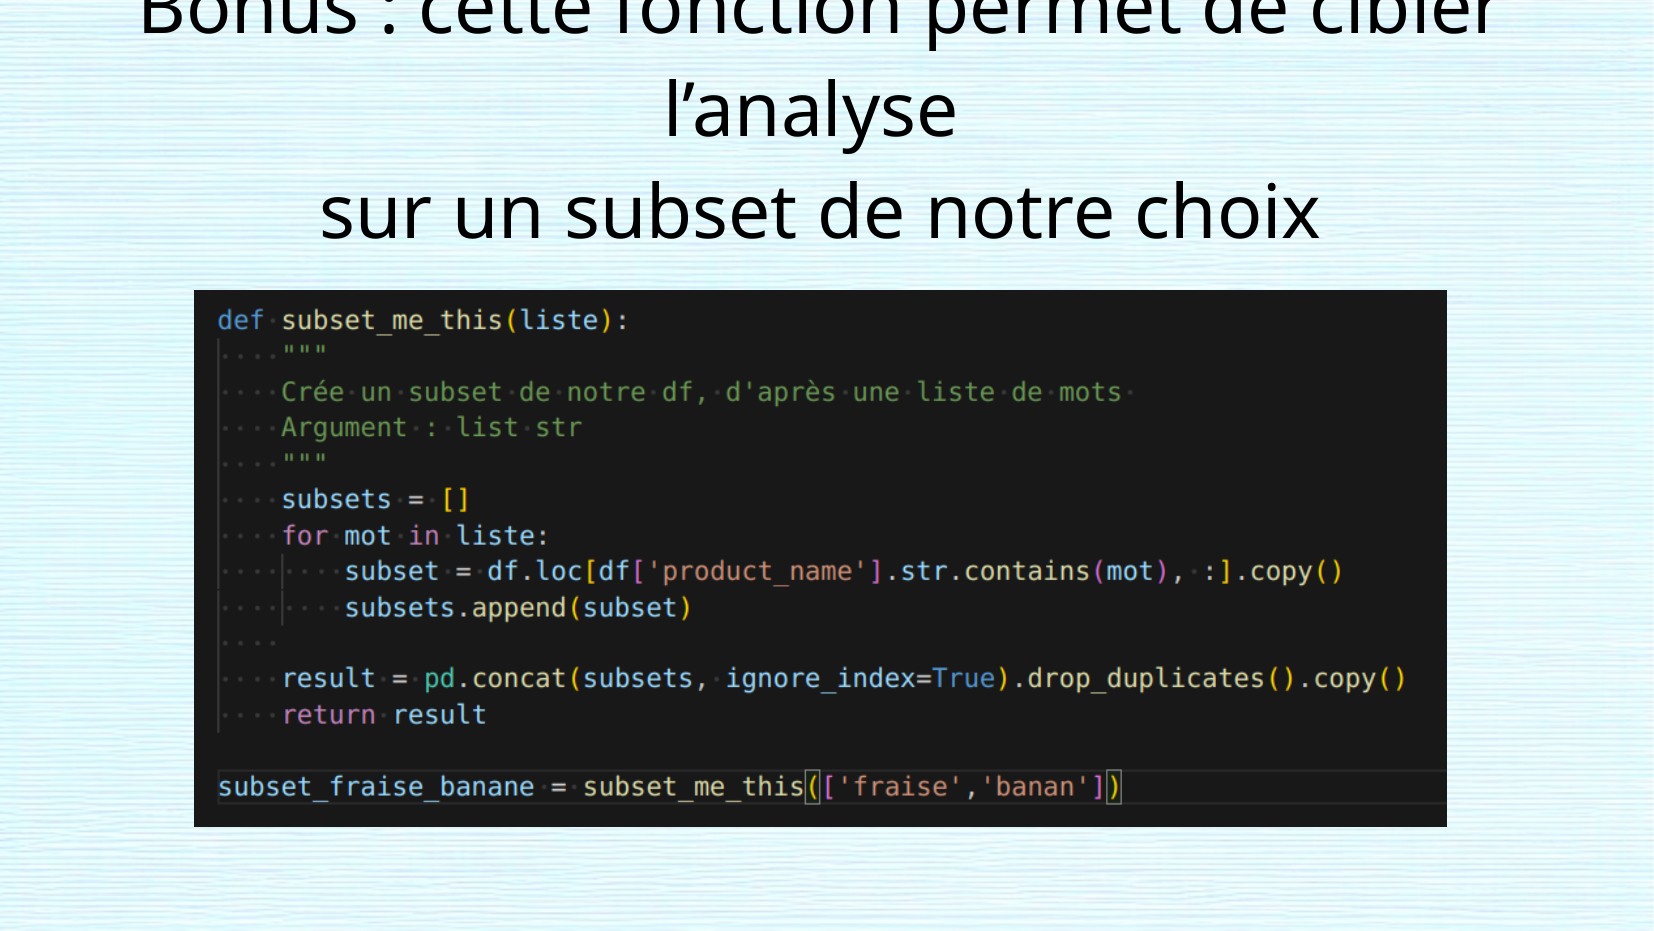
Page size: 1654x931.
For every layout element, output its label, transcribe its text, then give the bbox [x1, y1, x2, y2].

picture [194, 290, 1447, 827]
title Bonus : cette fonction permet de cibler l’analyse sur un subset de notre choix [76, 29, 1565, 185]
